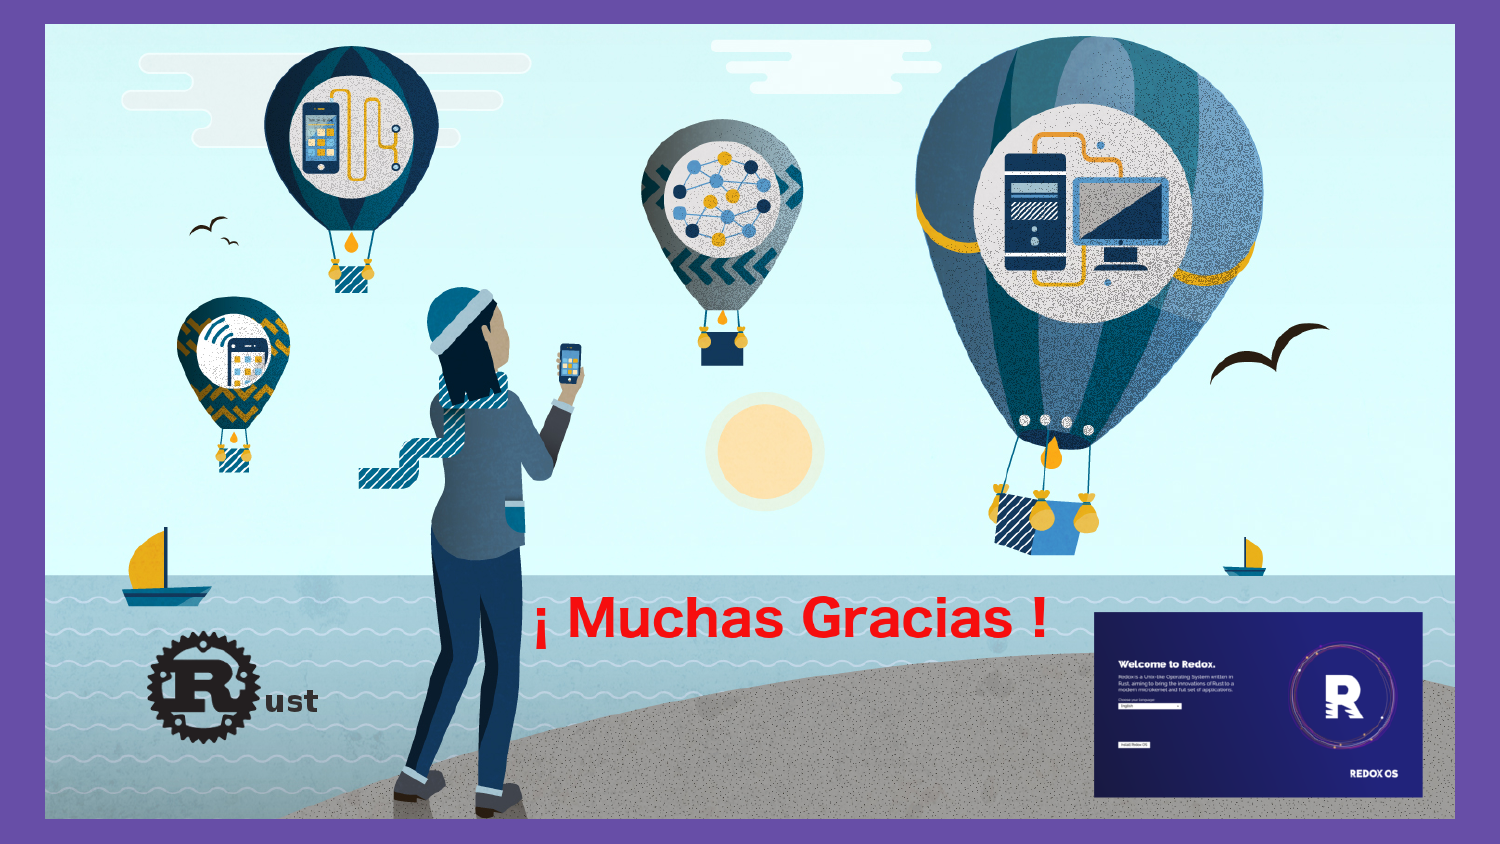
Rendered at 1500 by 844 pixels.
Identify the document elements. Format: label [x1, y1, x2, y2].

picture [45, 24, 1455, 819]
